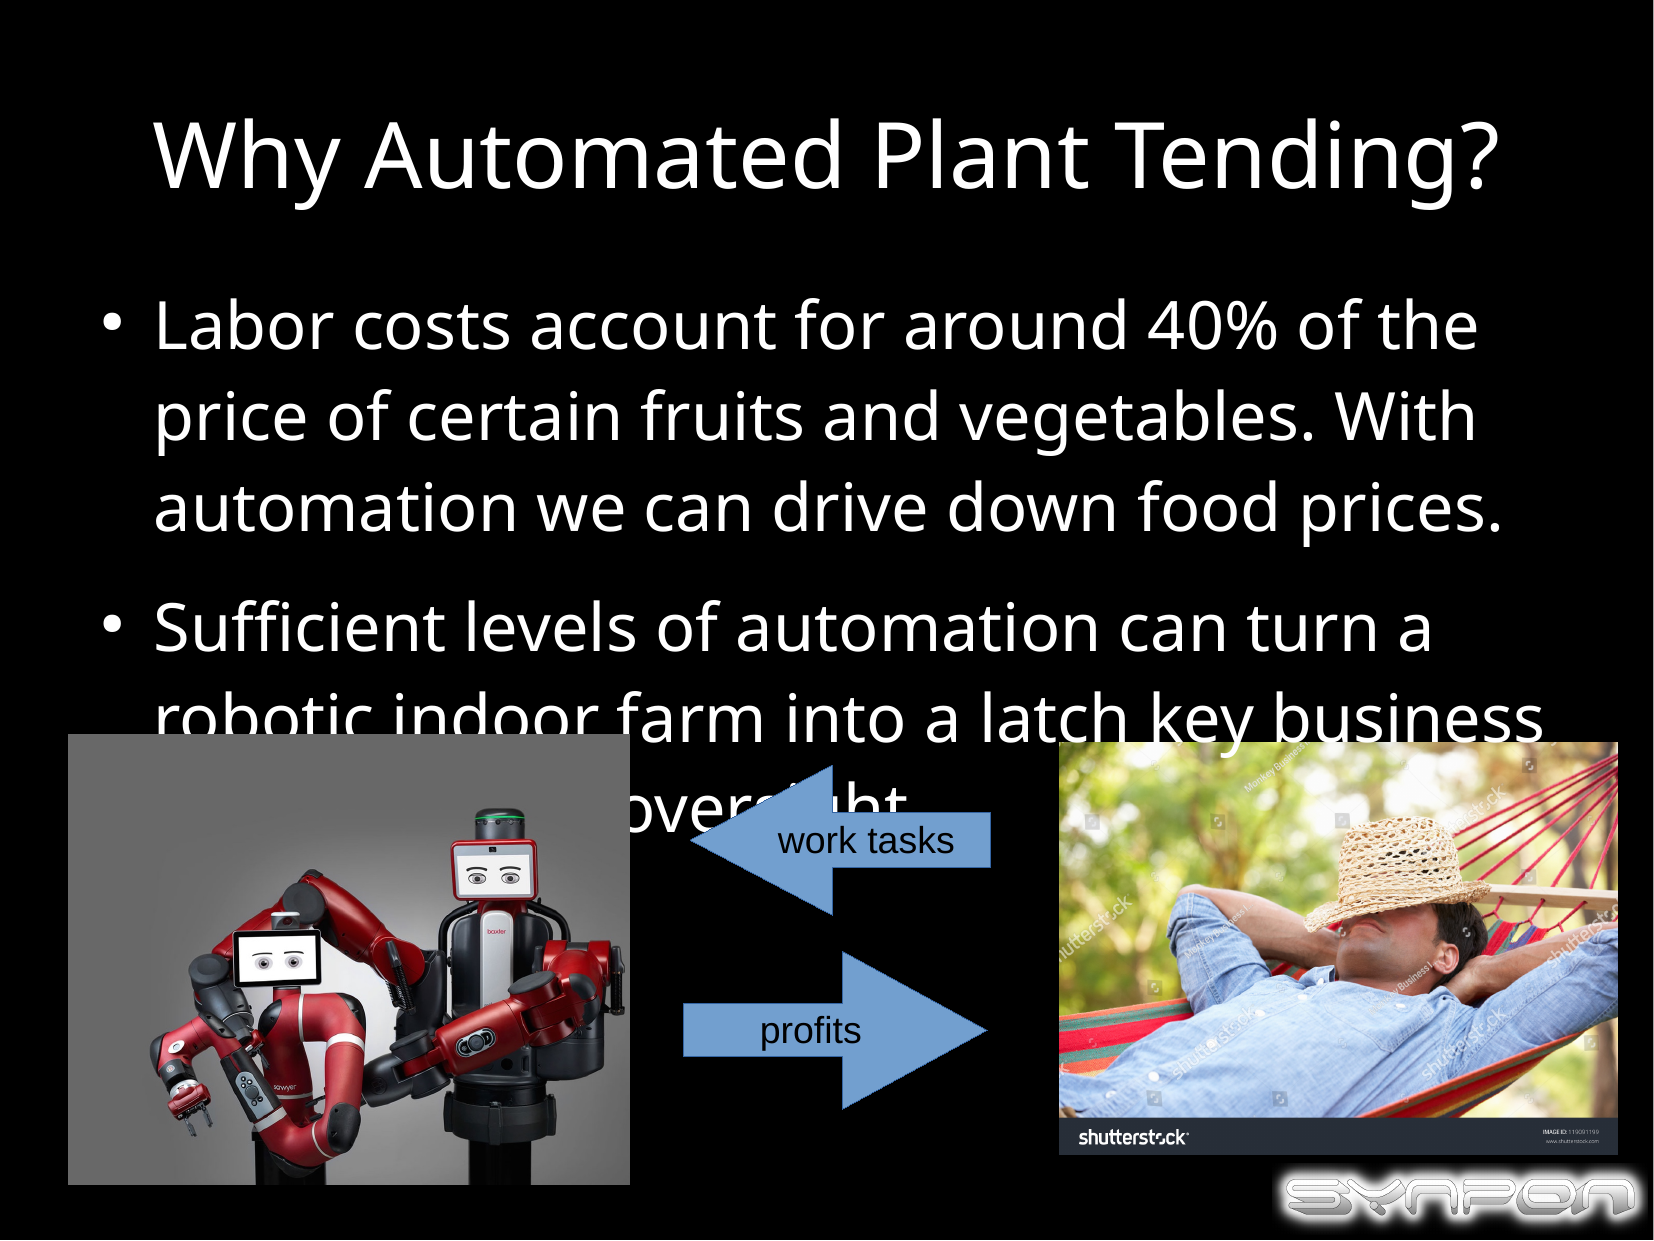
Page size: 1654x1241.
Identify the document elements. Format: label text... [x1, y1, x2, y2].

picture [1059, 742, 1618, 1156]
text_box profits [683, 951, 988, 1110]
text_box work tasks [690, 765, 991, 916]
picture [1272, 1163, 1648, 1235]
title Why Automated Plant Tending? [82, 49, 1571, 257]
picture [68, 734, 631, 1186]
list Labor costs account for around 40% of the price of certain fruits and vegetables. With automation we can drive down food prices. Sufficient levels of automation can turn a robotic indoor farm into a latch key business requiring little oversight. [82, 278, 1571, 998]
